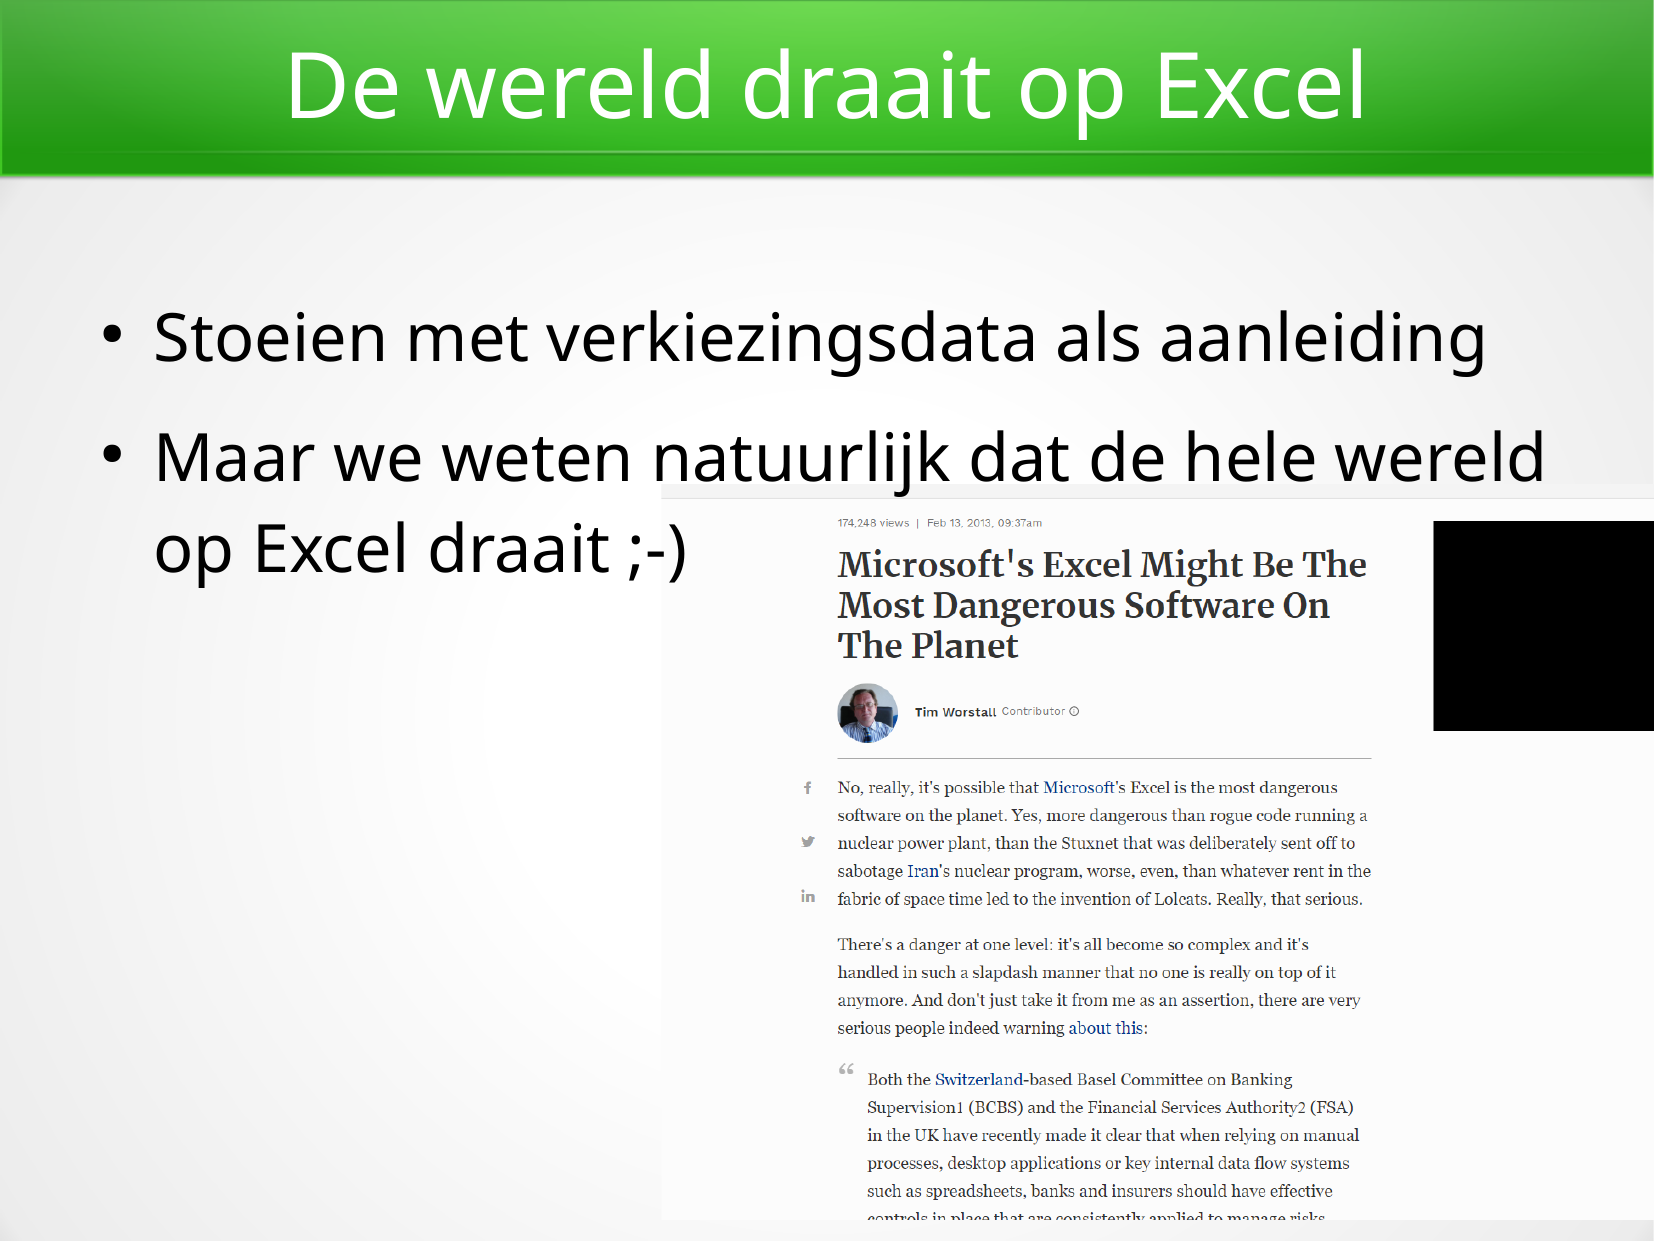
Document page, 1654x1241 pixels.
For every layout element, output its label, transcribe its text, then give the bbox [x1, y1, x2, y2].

picture [0, 0, 1654, 1241]
title De wereld draait op Excel [82, 11, 1571, 154]
list Stoeien met verkiezingsdata als aanleiding Maar we weten natuurlijk dat de hele wereld op Excel draait ;-) [82, 290, 1571, 1010]
